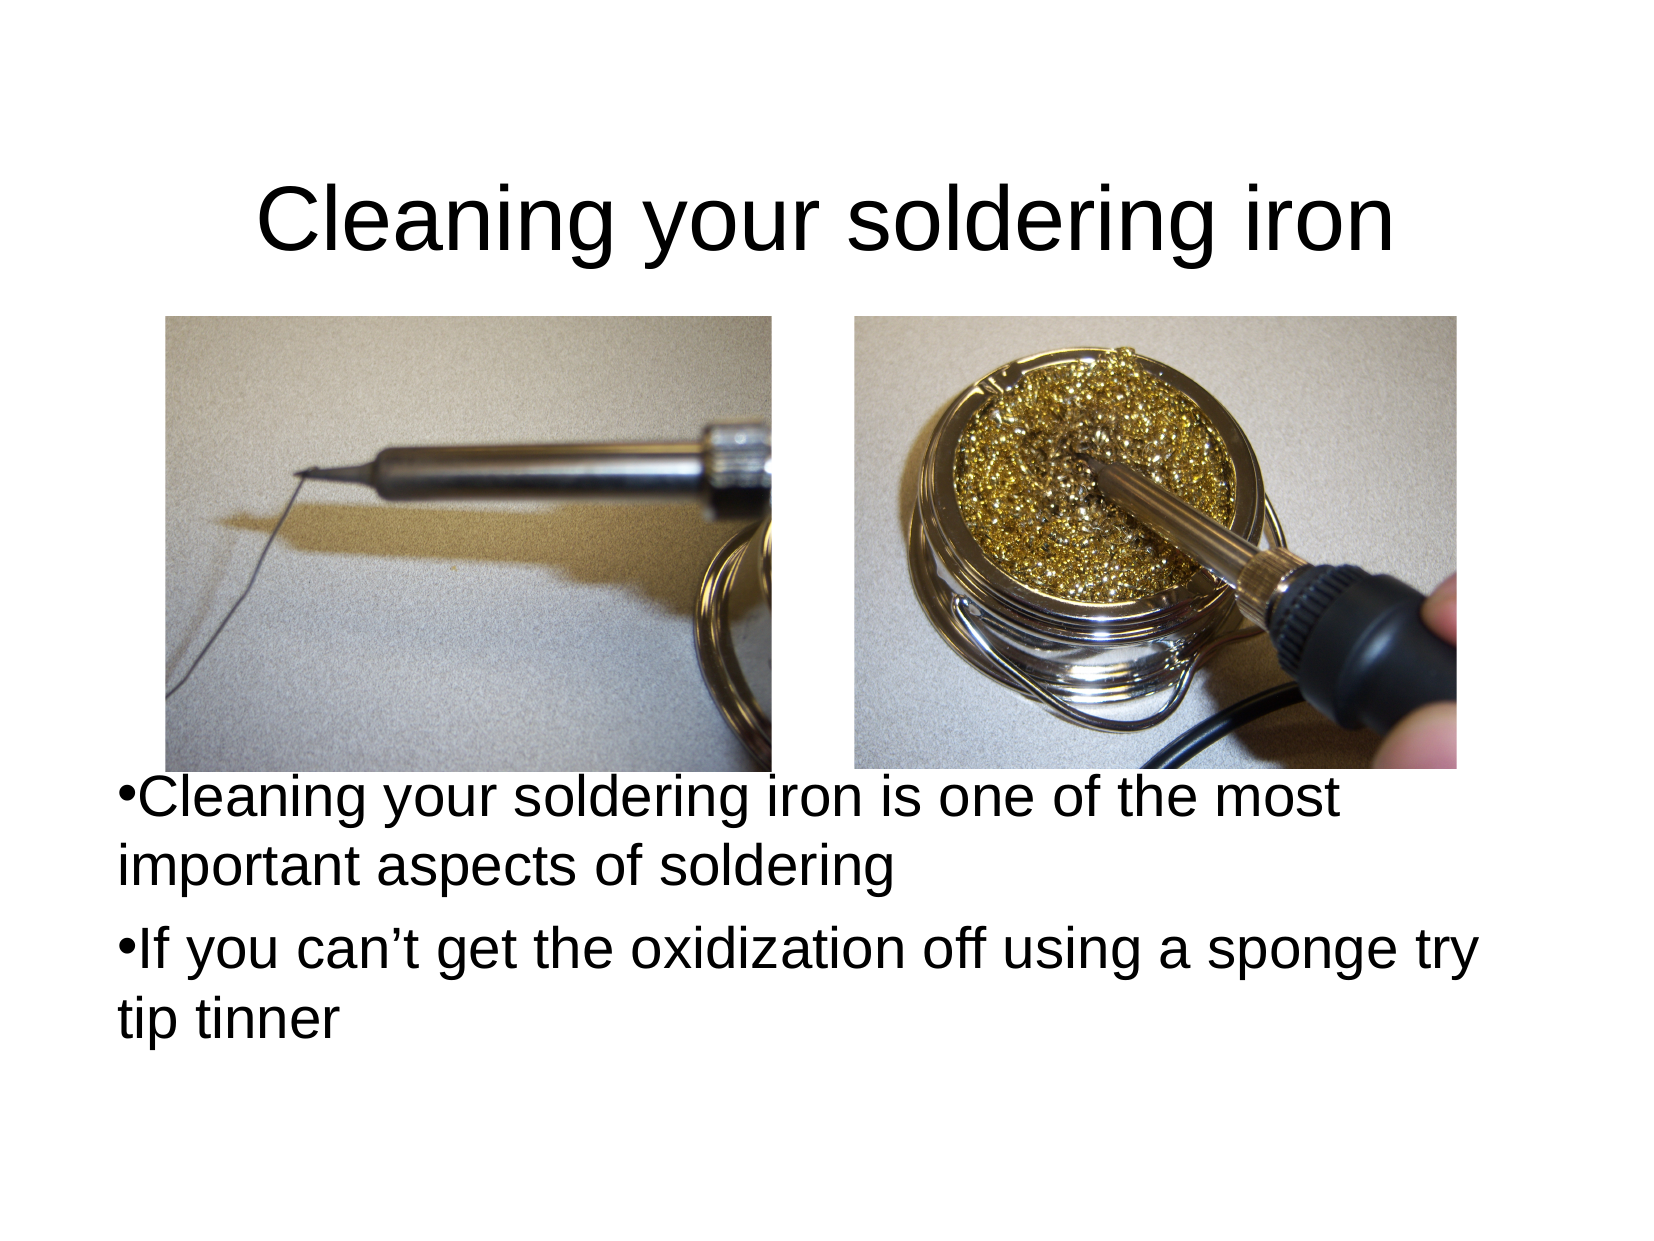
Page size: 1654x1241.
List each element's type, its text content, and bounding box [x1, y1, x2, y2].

picture [165, 316, 772, 772]
title Cleaning your soldering iron [124, 110, 1530, 317]
picture [854, 316, 1457, 769]
list Cleaning your soldering iron is one of the most important aspects of soldering If you can’t get the oxidization off using a sponge try tip tinner [27, 358, 1530, 1103]
